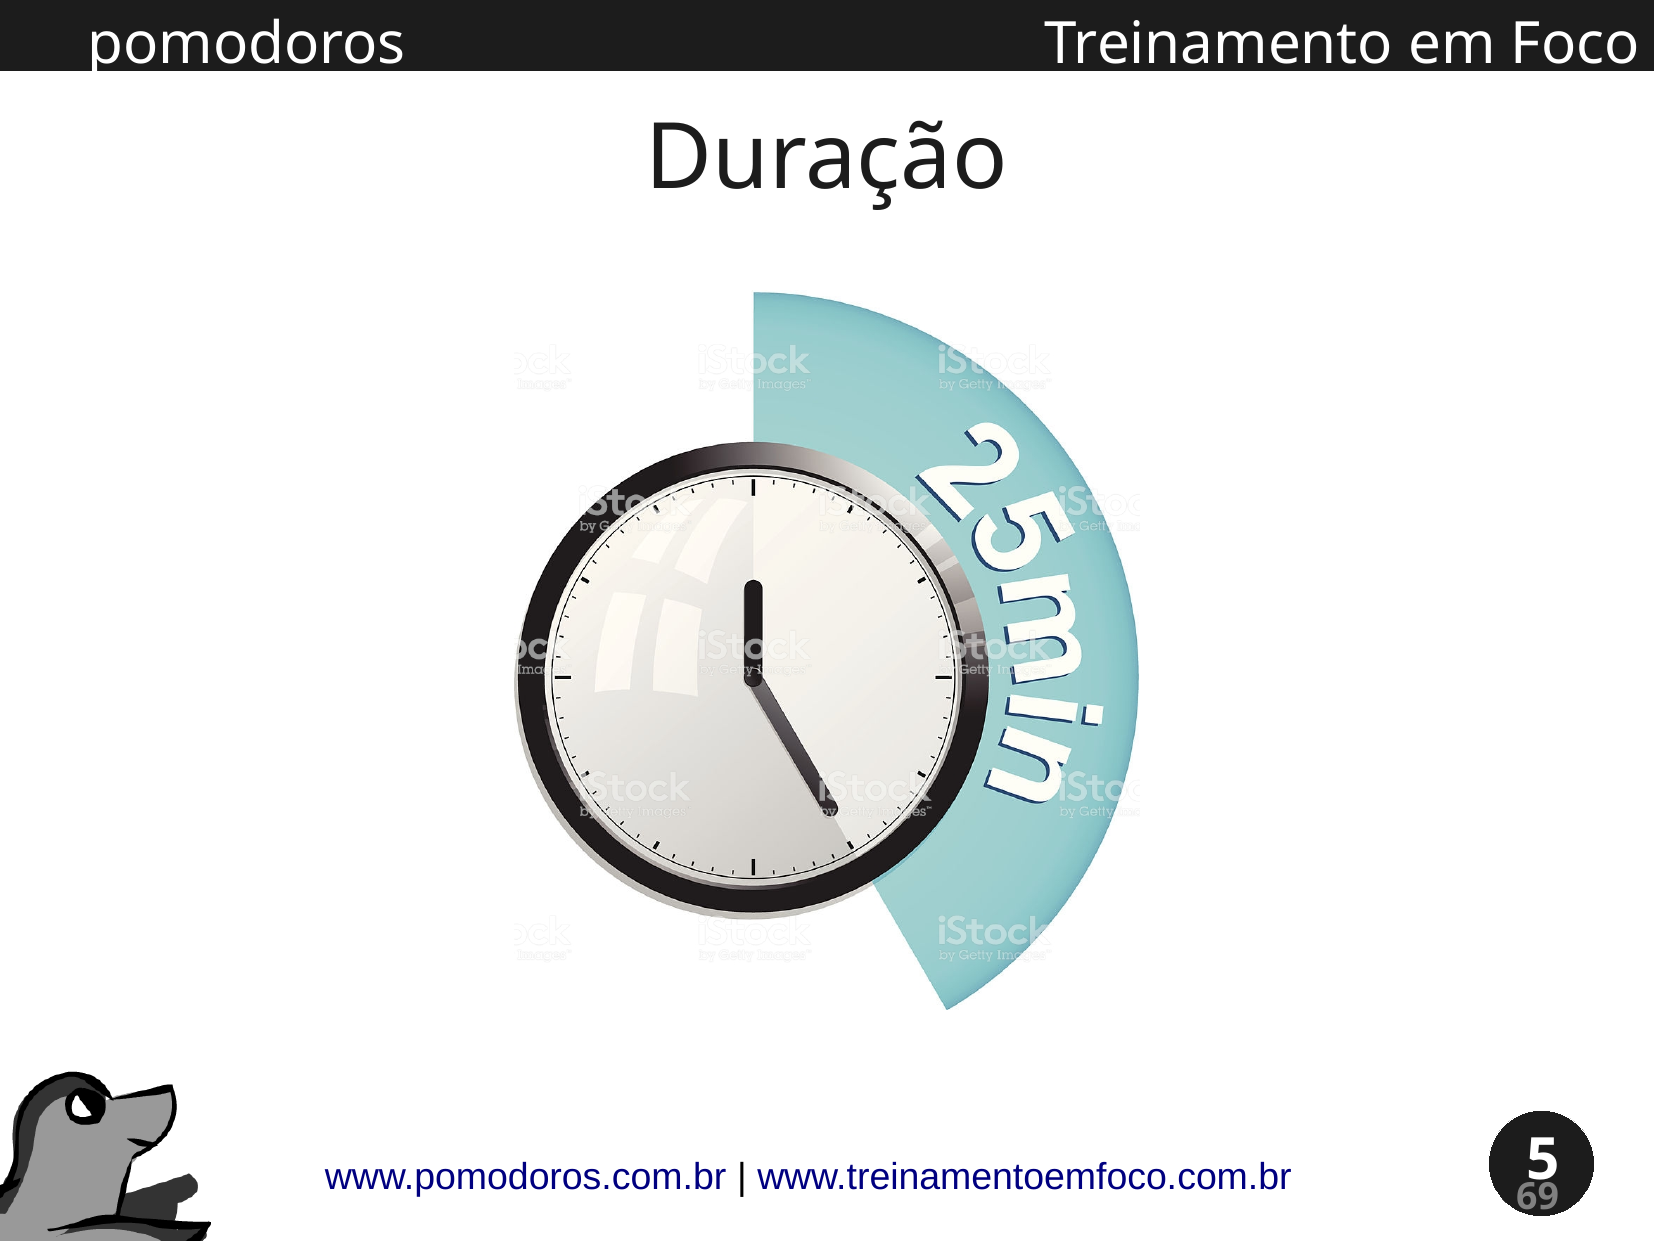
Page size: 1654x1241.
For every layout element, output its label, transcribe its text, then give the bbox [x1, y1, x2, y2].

picture [514, 290, 1140, 1010]
picture [0, 1003, 249, 1241]
title Duração [82, 49, 1571, 257]
